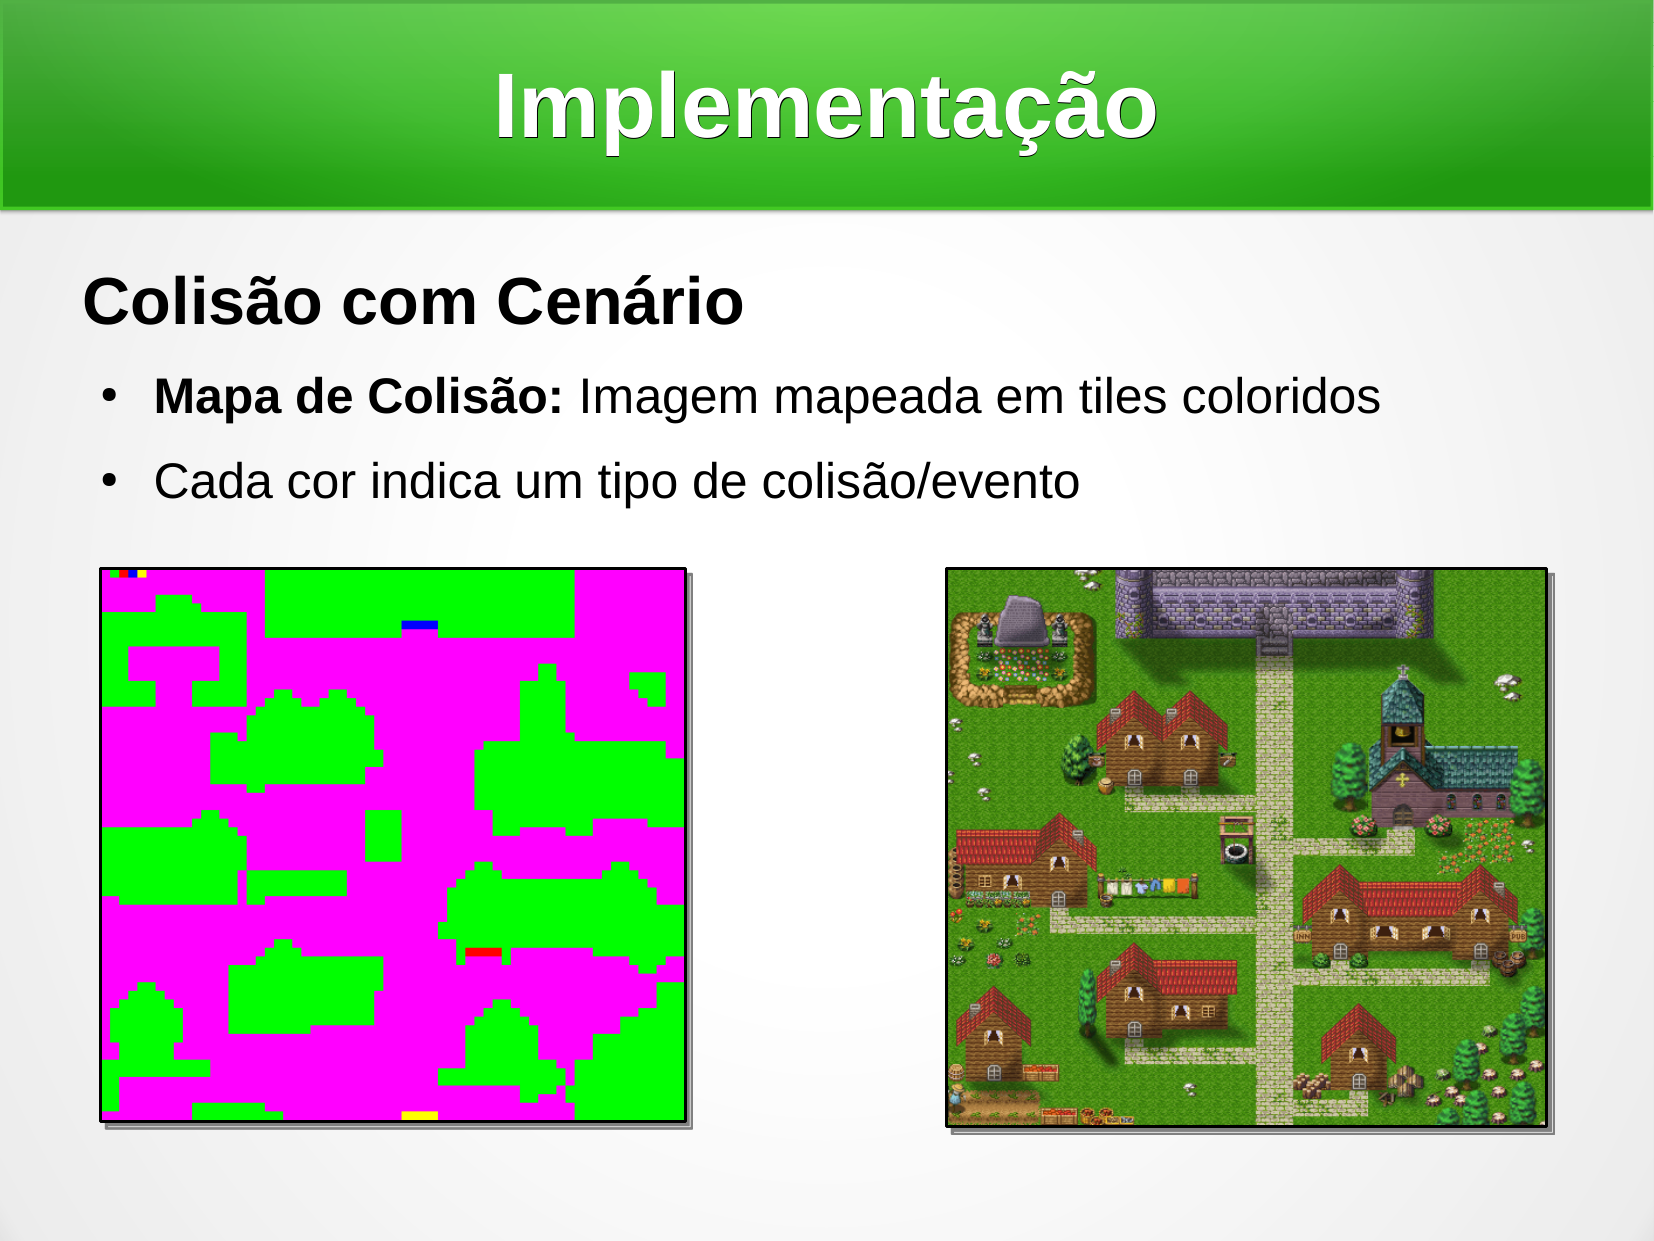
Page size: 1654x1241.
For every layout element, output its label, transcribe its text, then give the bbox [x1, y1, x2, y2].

picture [947, 570, 1546, 1126]
picture [101, 570, 684, 1121]
list Colisão com Cenário Mapa de Colisão: Imagem mapeada em tiles coloridos Cada cor indica um tipo de colisão/evento [82, 257, 1571, 978]
title Implementação [82, 35, 1571, 178]
